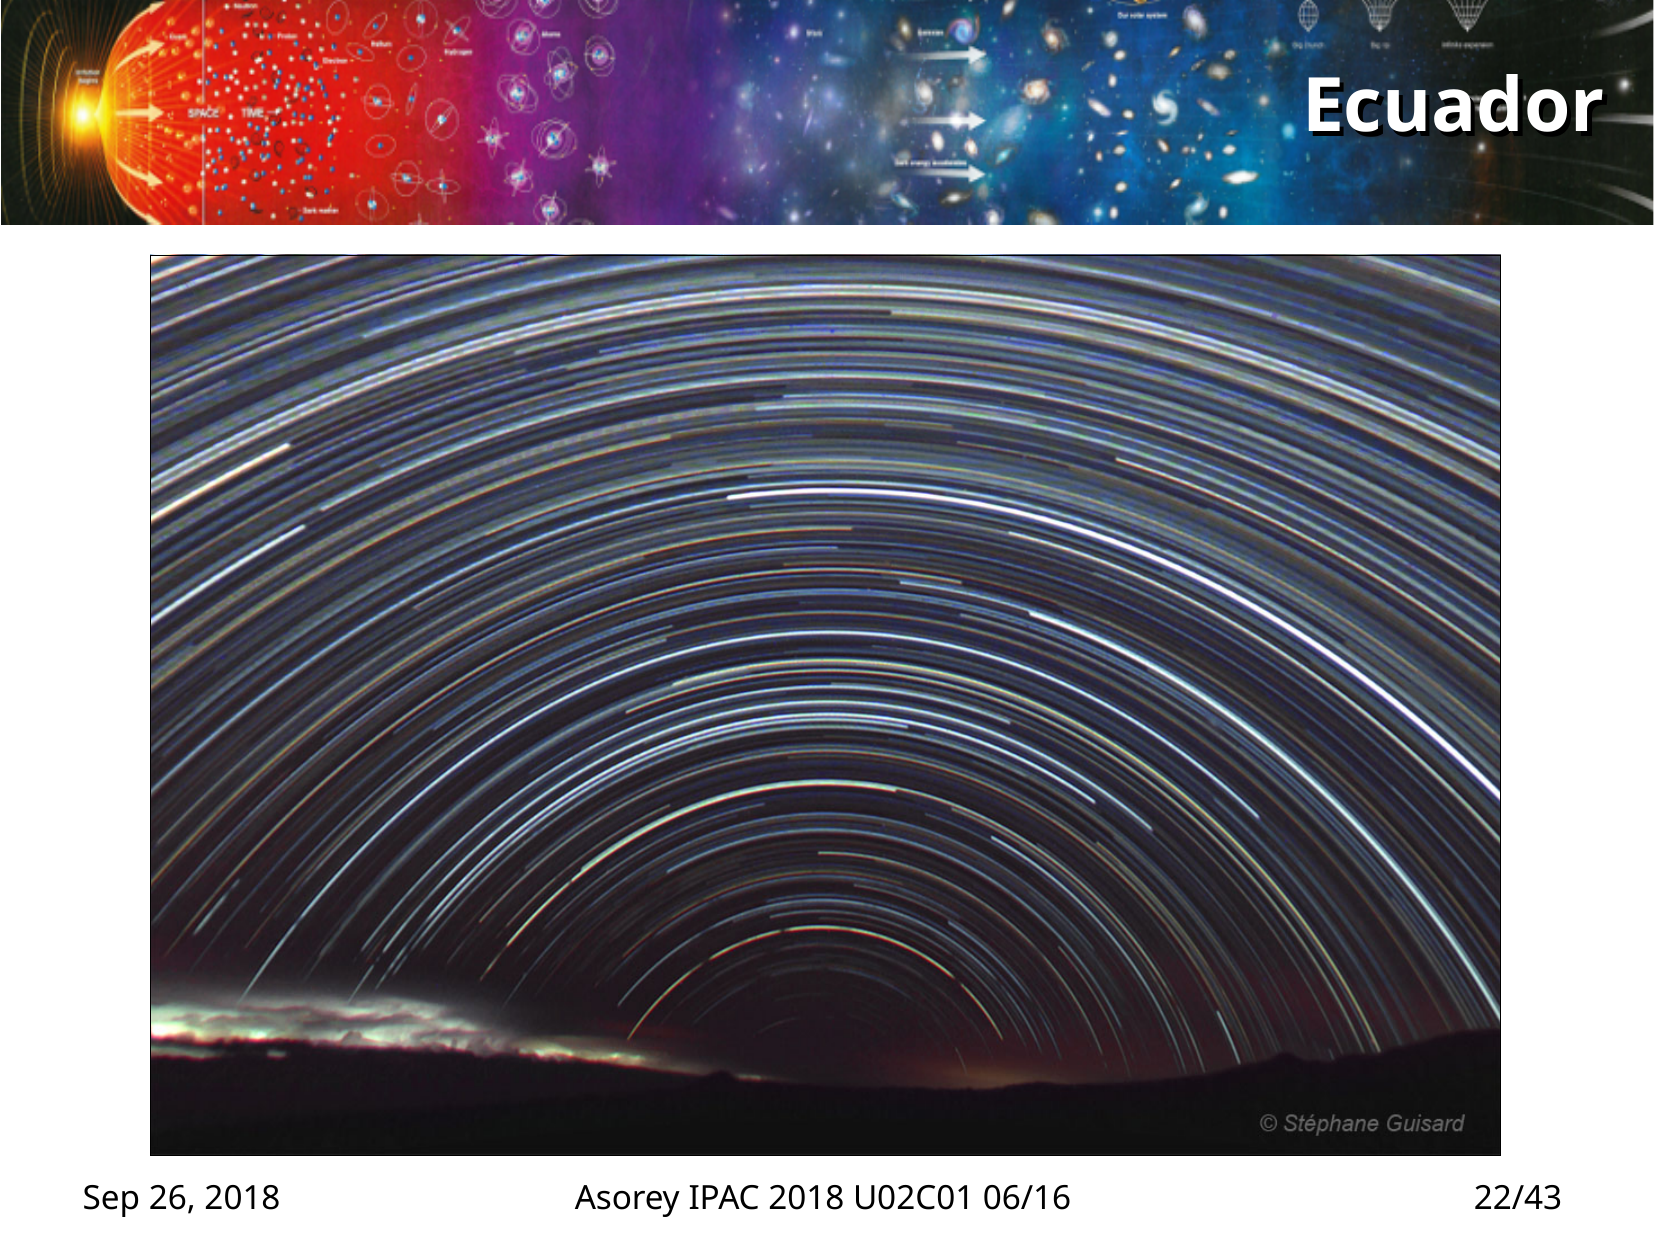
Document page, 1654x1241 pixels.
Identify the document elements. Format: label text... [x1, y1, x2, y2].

title Ecuador [45, 15, 1606, 191]
picture [150, 254, 1501, 1156]
picture [1, 0, 1654, 225]
